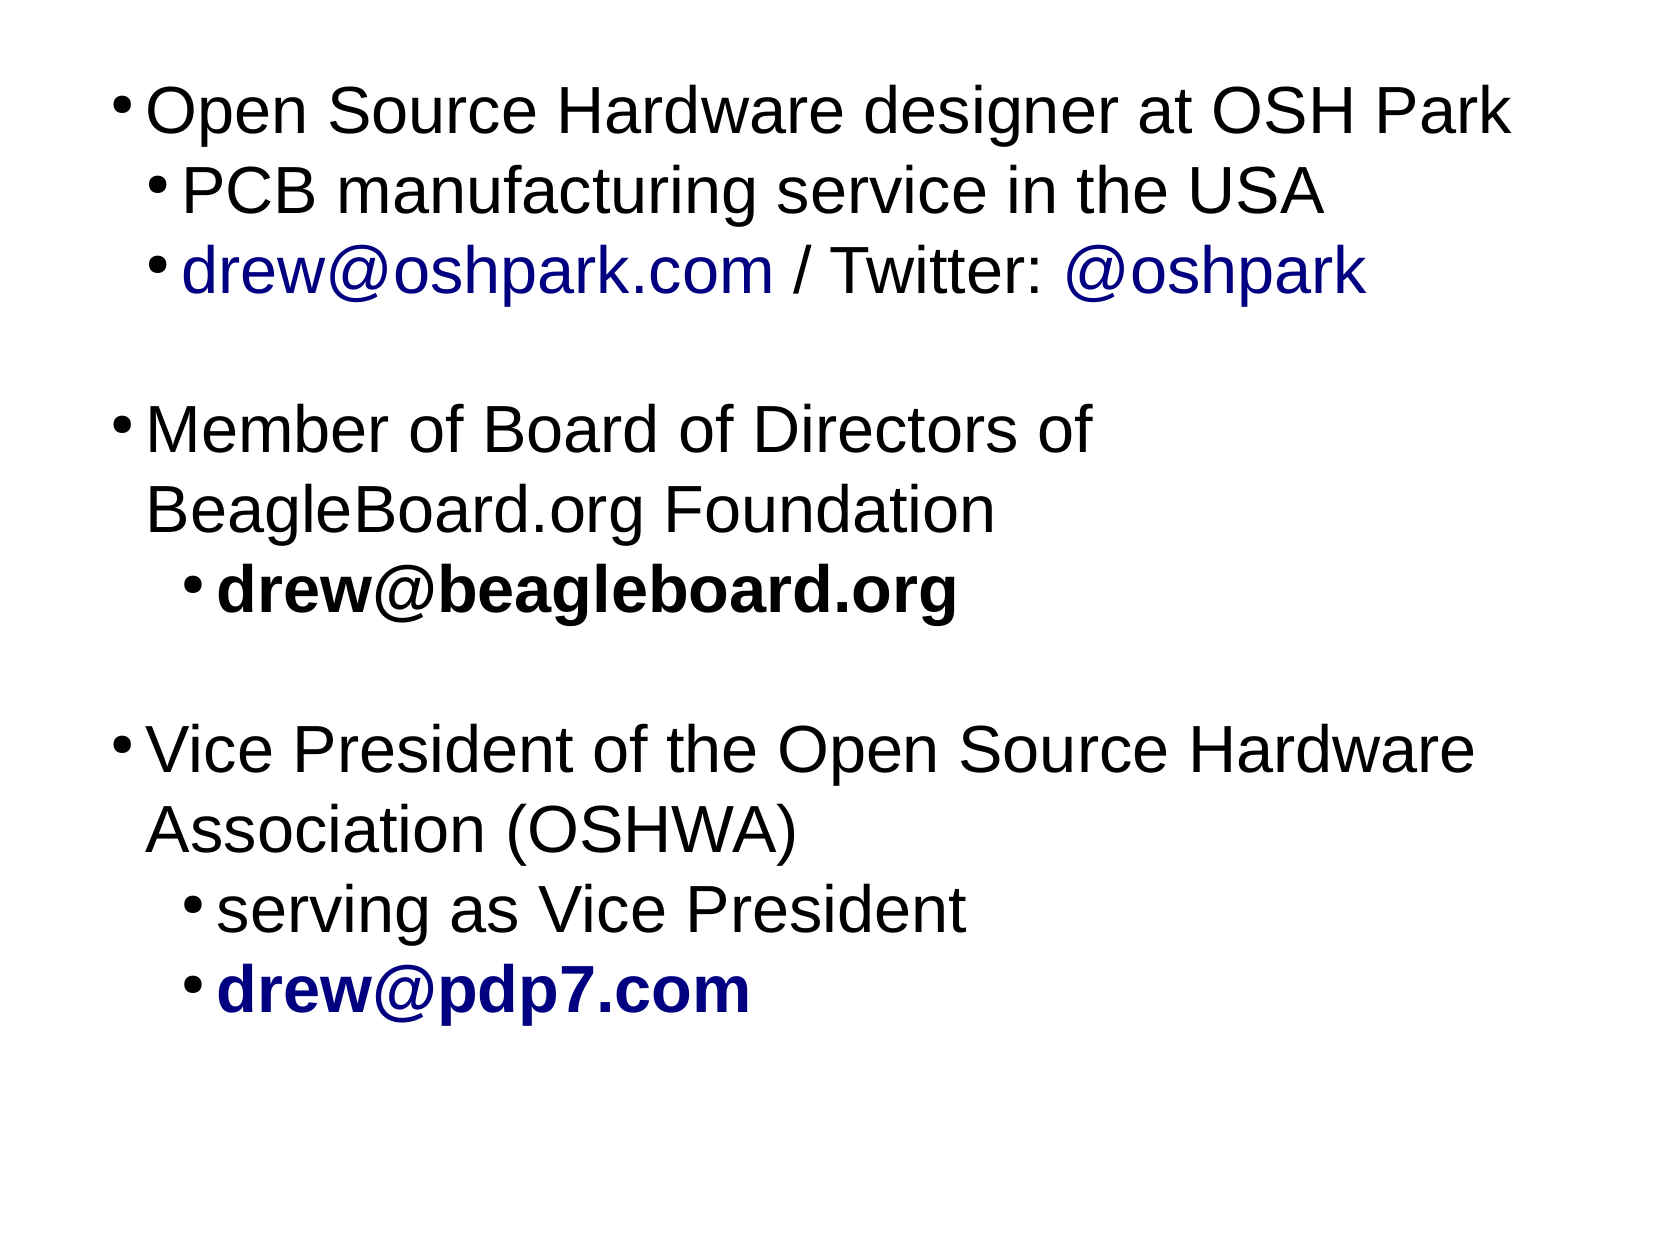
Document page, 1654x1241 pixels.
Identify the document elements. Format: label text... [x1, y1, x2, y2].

text_box Open Source Hardware designer at OSH Park PCB manufacturing service in the USA drew@oshpark.com / Twitter: @oshpark Member of Board of Directors of BeagleBoard.org Foundation drew@beagleboard.org Vice President of the Open Source Hardware Association (OSHWA) serving as Vice President drew@pdp7.com [75, 0, 1538, 854]
